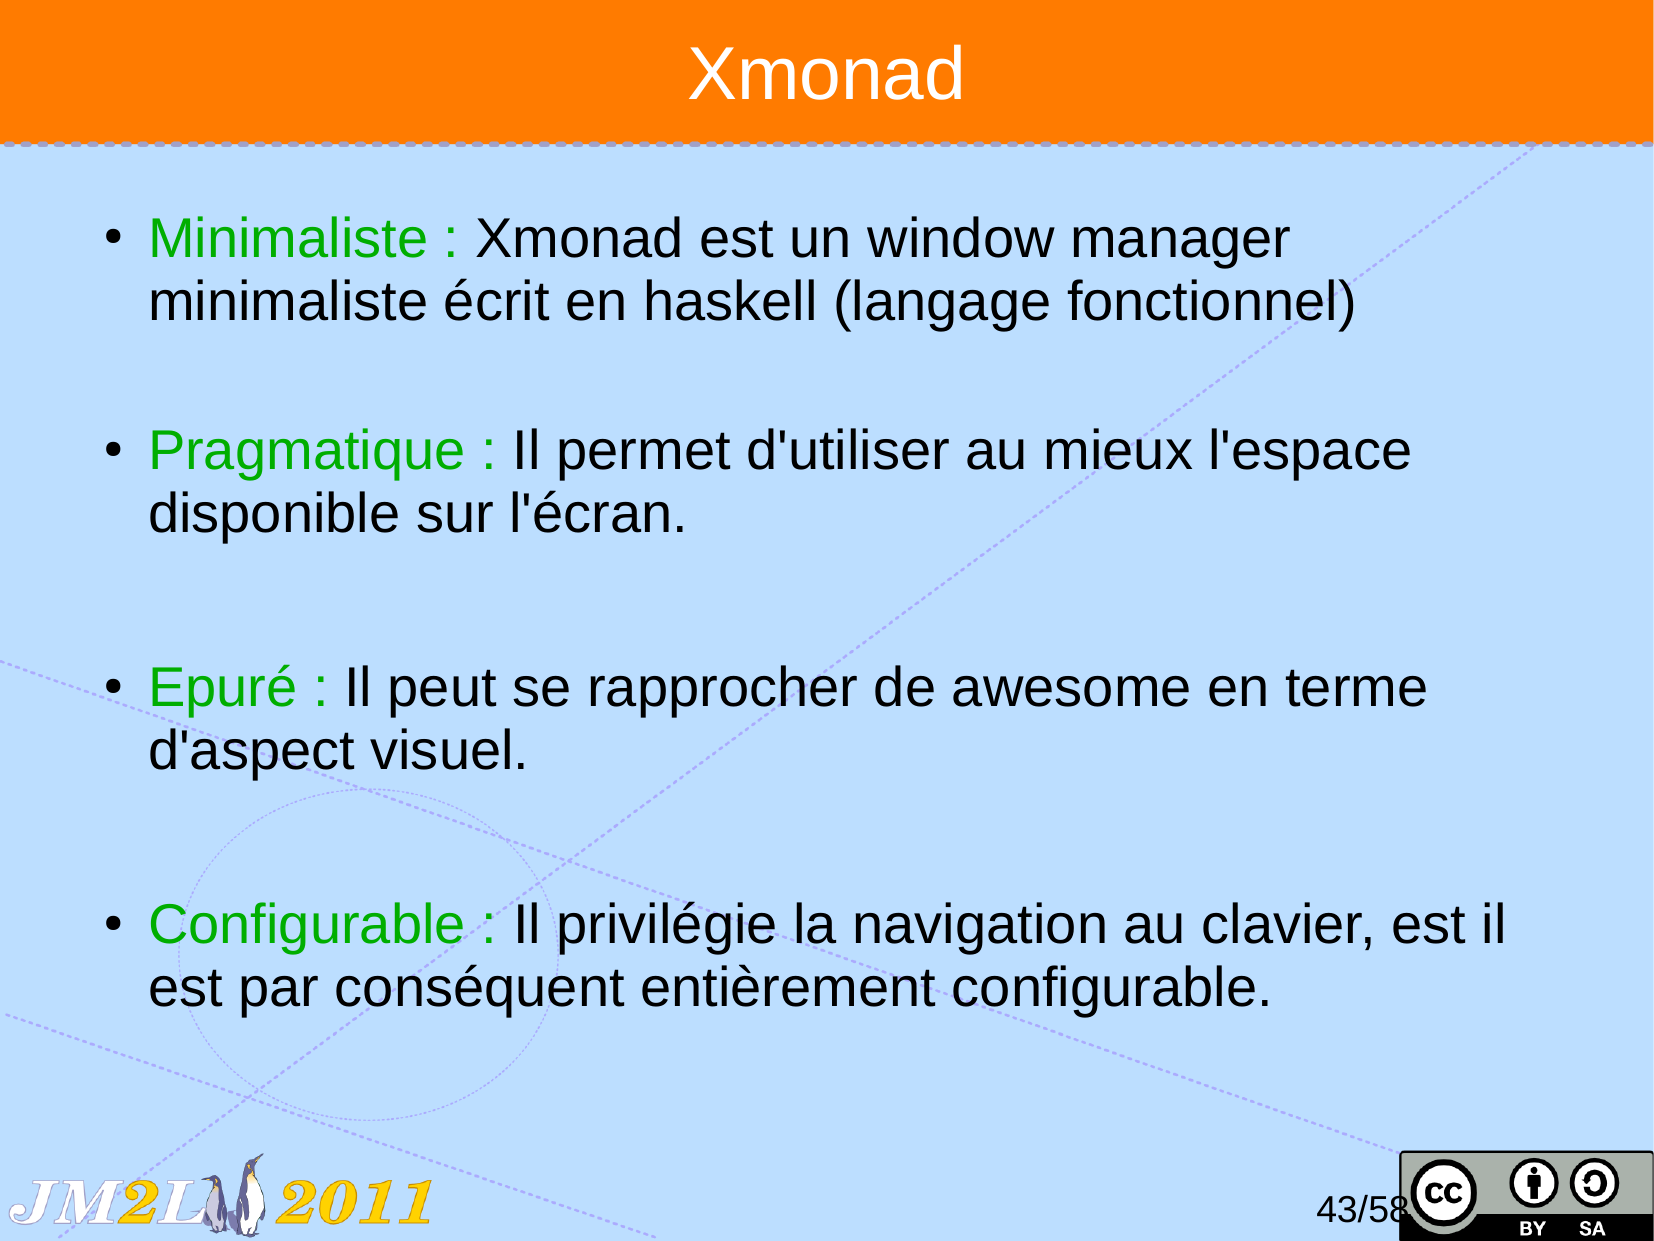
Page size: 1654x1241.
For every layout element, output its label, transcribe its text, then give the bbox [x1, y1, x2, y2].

title Xmonad [29, 0, 1625, 148]
list Minimaliste : Xmonad est un window manager minimaliste écrit en haskell (langage fonctionnel) Pragmatique : Il permet d'utiliser au mieux l'espace disponible sur l'écran. Epuré : Il peut se rapprocher de awesome en terme d'aspect visuel. Configurable : Il privilégie la navigation au clavier, est il est par conséquent entièrement configurable. [88, 206, 1577, 1026]
picture [0, 0, 1654, 1241]
